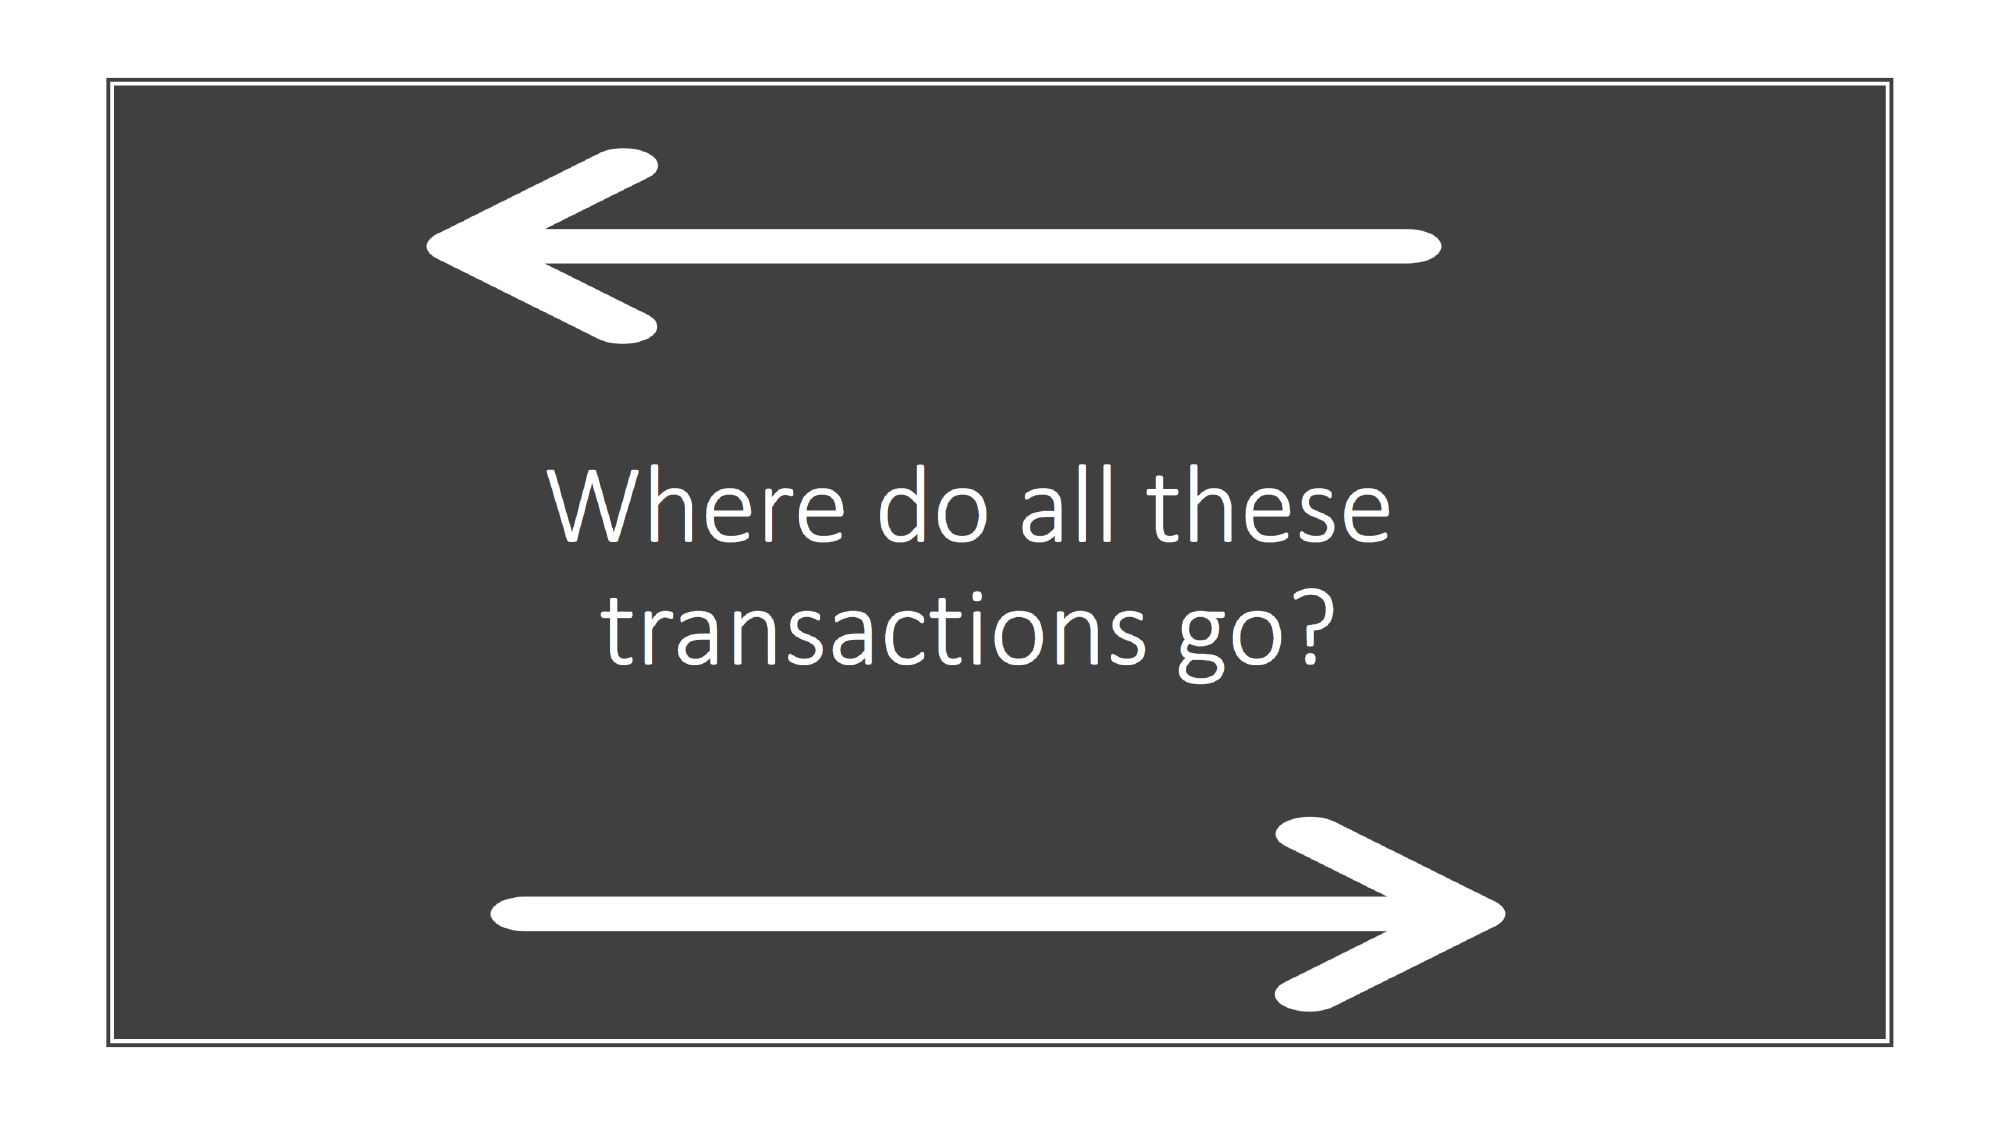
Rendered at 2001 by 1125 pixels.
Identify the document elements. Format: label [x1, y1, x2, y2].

picture [97, 65, 1902, 1057]
